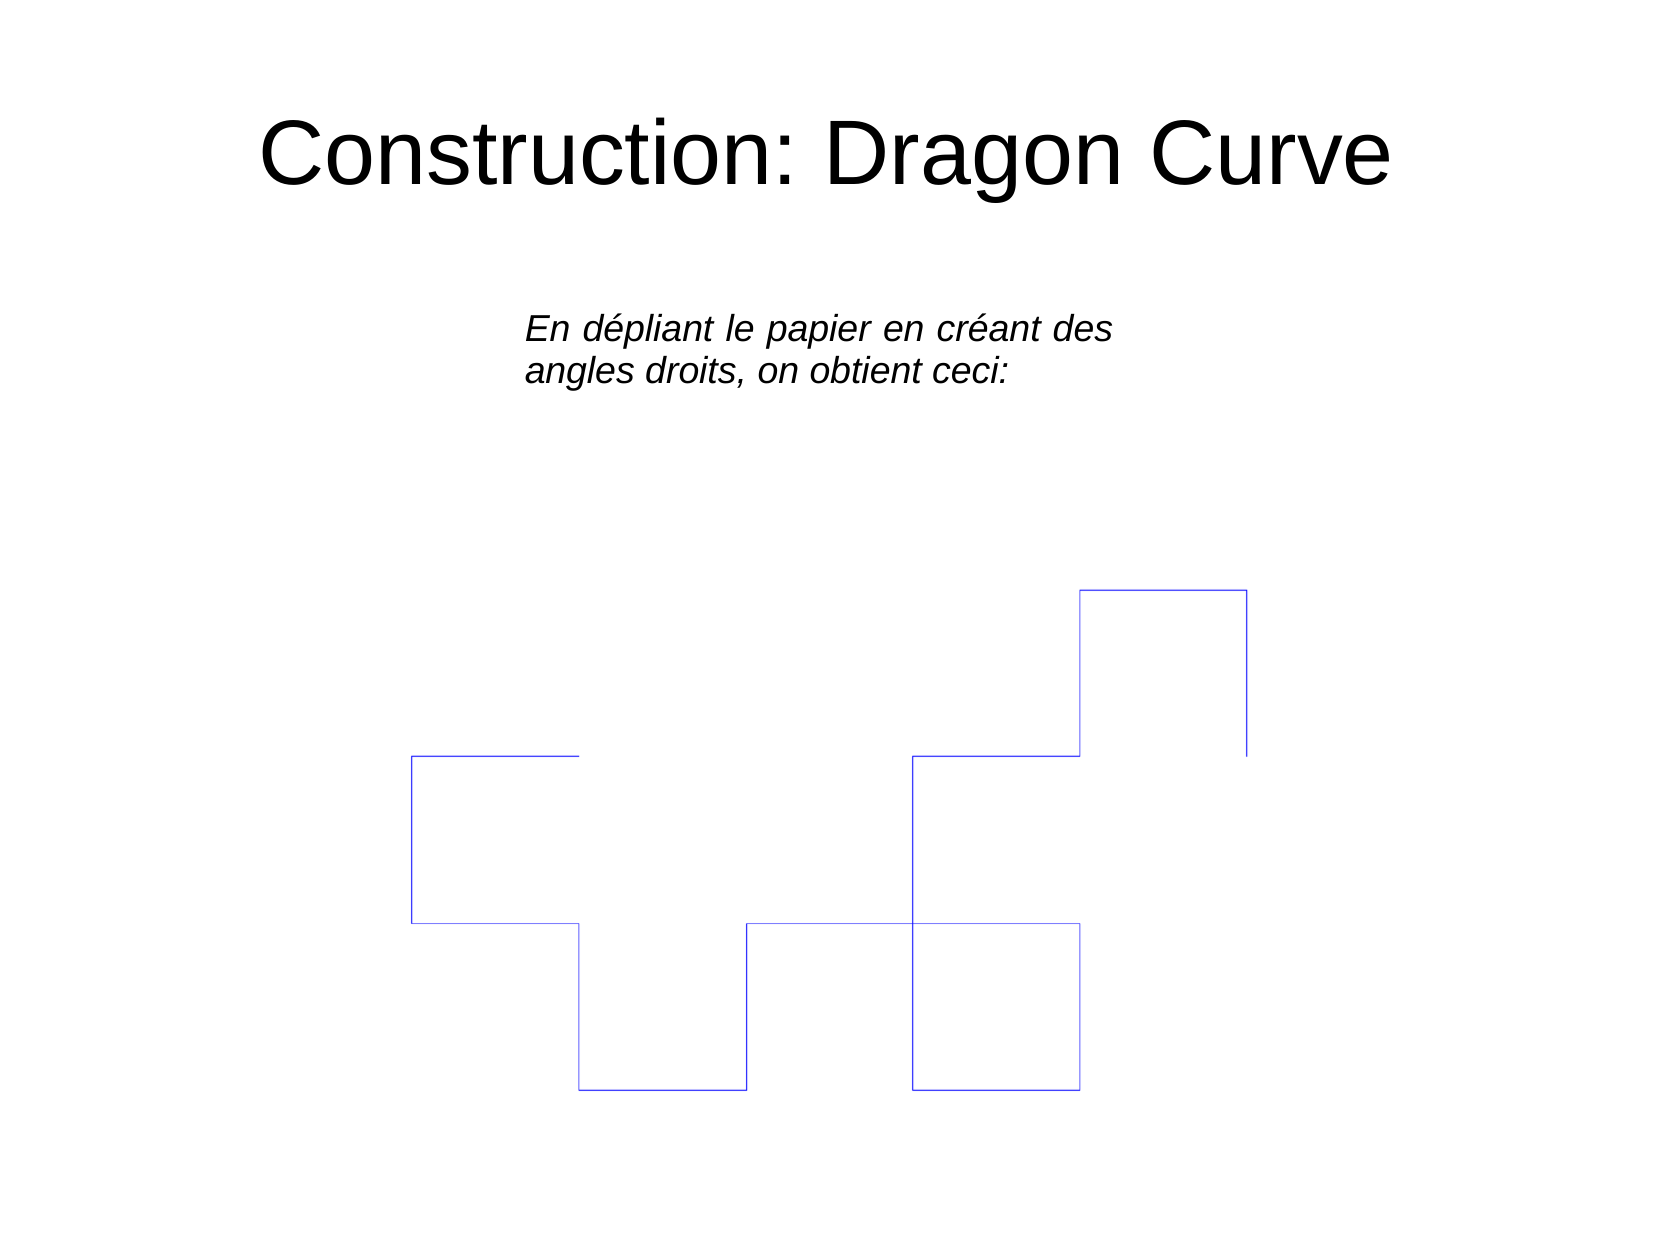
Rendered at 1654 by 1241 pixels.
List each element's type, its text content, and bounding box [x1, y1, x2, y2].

title Construction: Dragon Curve [82, 49, 1571, 257]
picture [240, 501, 1411, 1171]
text_box En dépliant le papier en créant des angles droits, on obtient ceci: [510, 300, 1141, 441]
